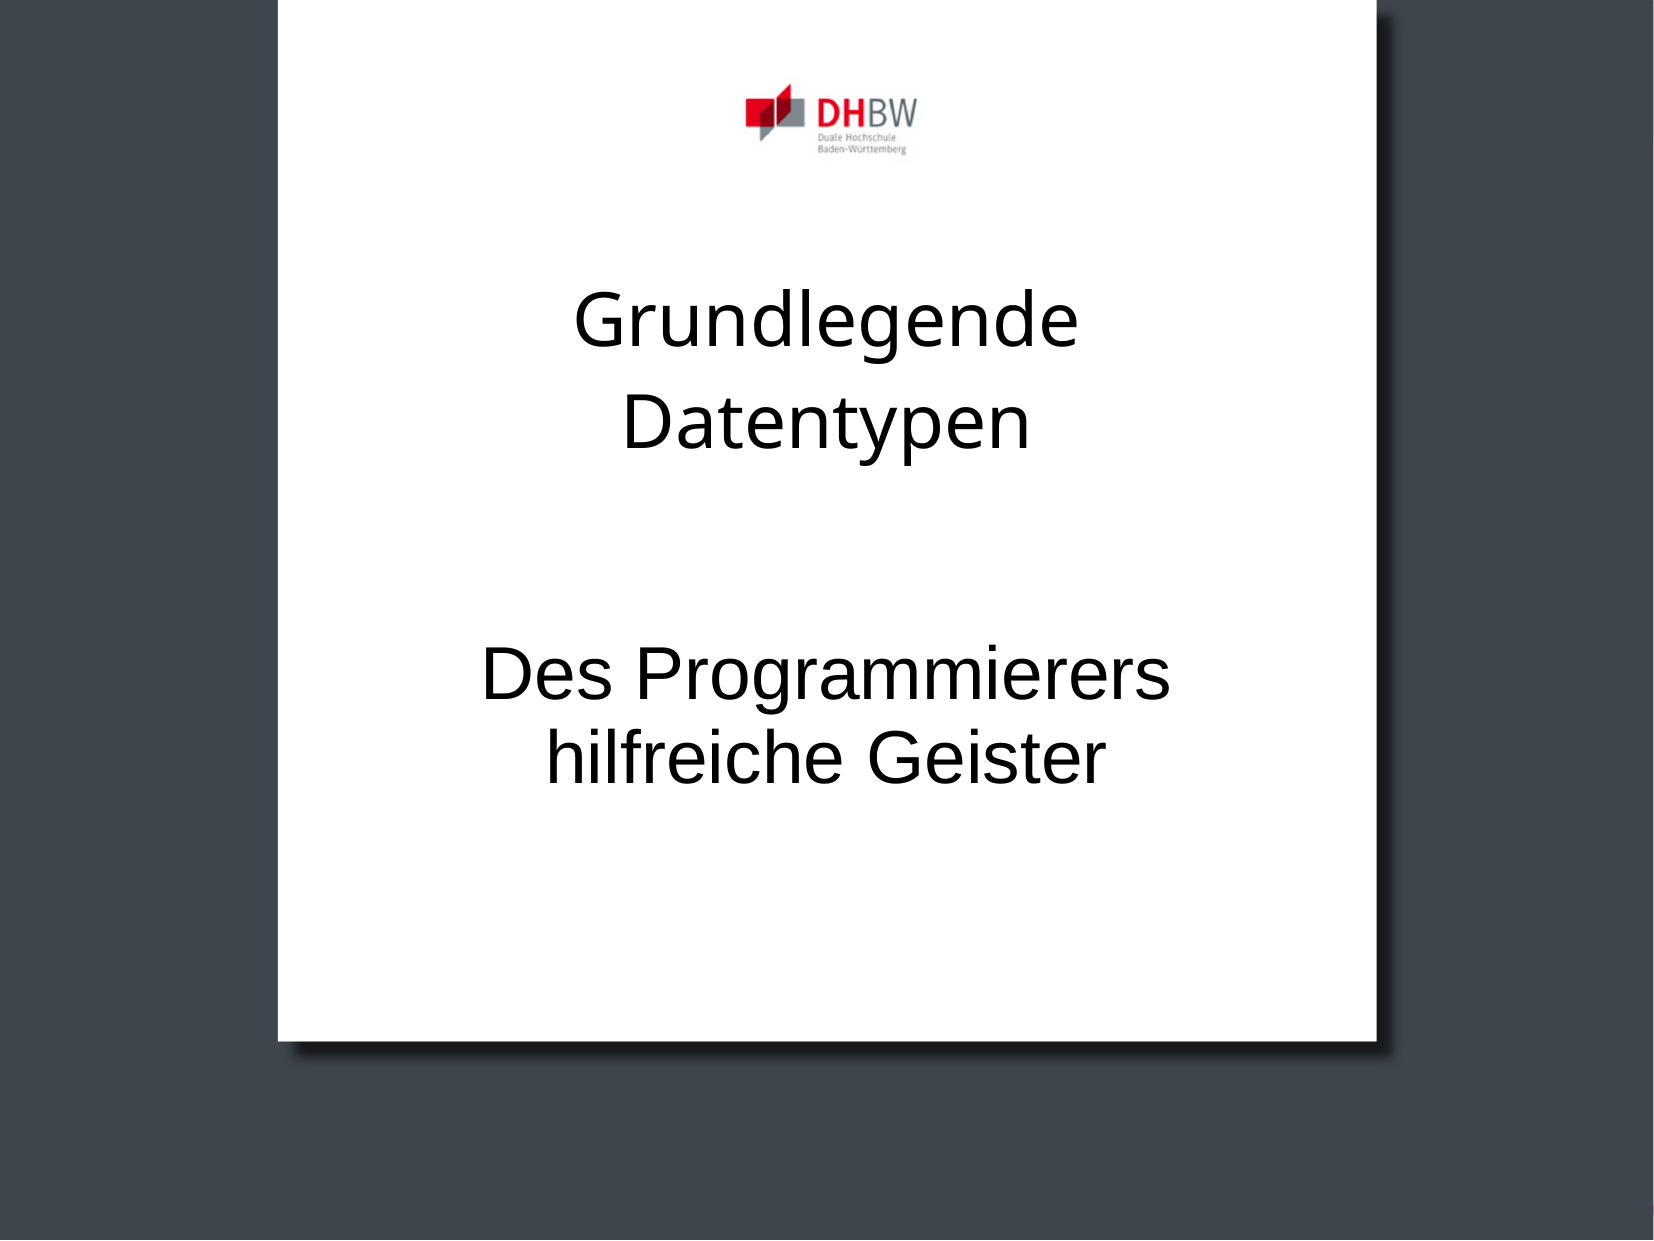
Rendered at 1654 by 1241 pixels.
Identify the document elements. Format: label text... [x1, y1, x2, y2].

list Grundlegende Datentypen Des Programmierers hilfreiche Geister [82, 265, 1571, 976]
picture [0, 0, 1654, 1240]
